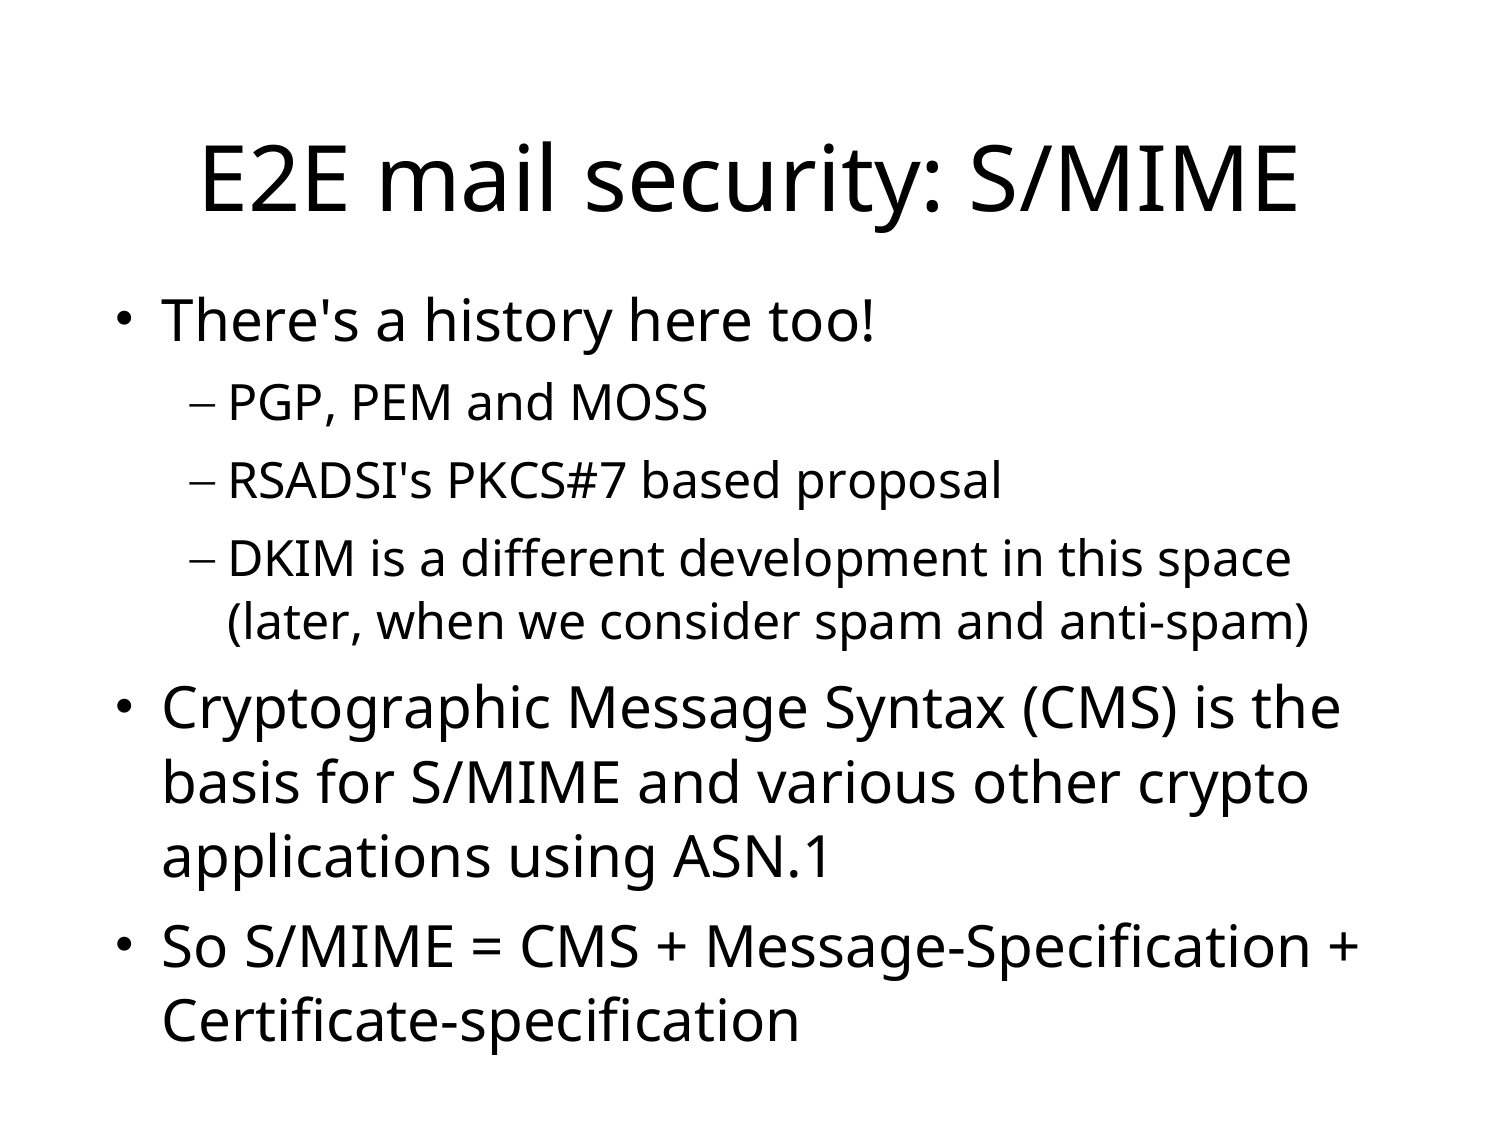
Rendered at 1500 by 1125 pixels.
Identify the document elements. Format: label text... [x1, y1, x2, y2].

text_box E2E mail security: S/MIME [112, 99, 1388, 238]
text_box There's a history here too! PGP, PEM and MOSS RSADSI's PKCS#7 based proposal DKIM is a different development in this space (later, when we consider spam and anti-spam) Cryptographic Message Syntax (CMS) is the basis for S/MIME and various other crypto applications using ASN.1 So S/MIME = CMS + Message-Specification + Certificate-specification [99, 275, 1426, 1076]
